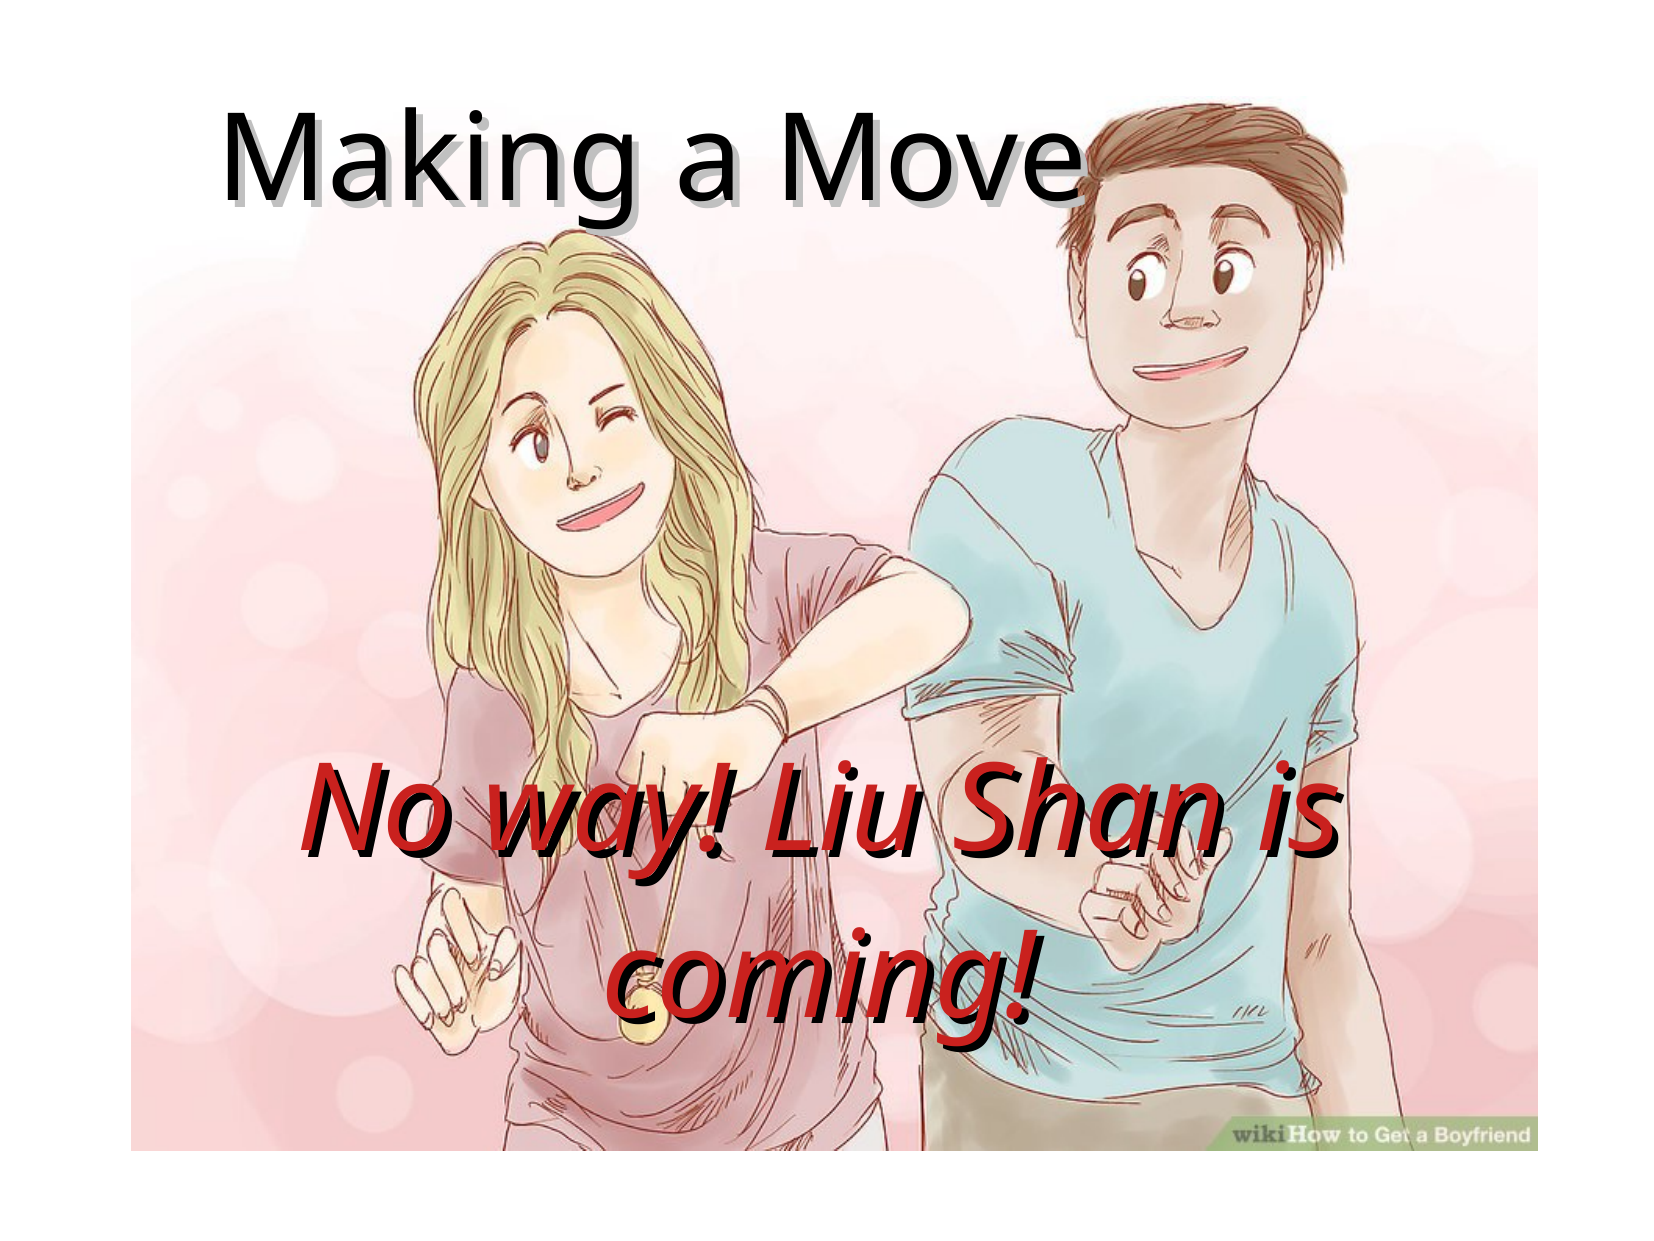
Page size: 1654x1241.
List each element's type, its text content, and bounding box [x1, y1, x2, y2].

picture [131, 257, 1538, 1151]
title Making a Move [82, 49, 1571, 257]
title No way! Liu Shan is coming! [105, 677, 1534, 1096]
